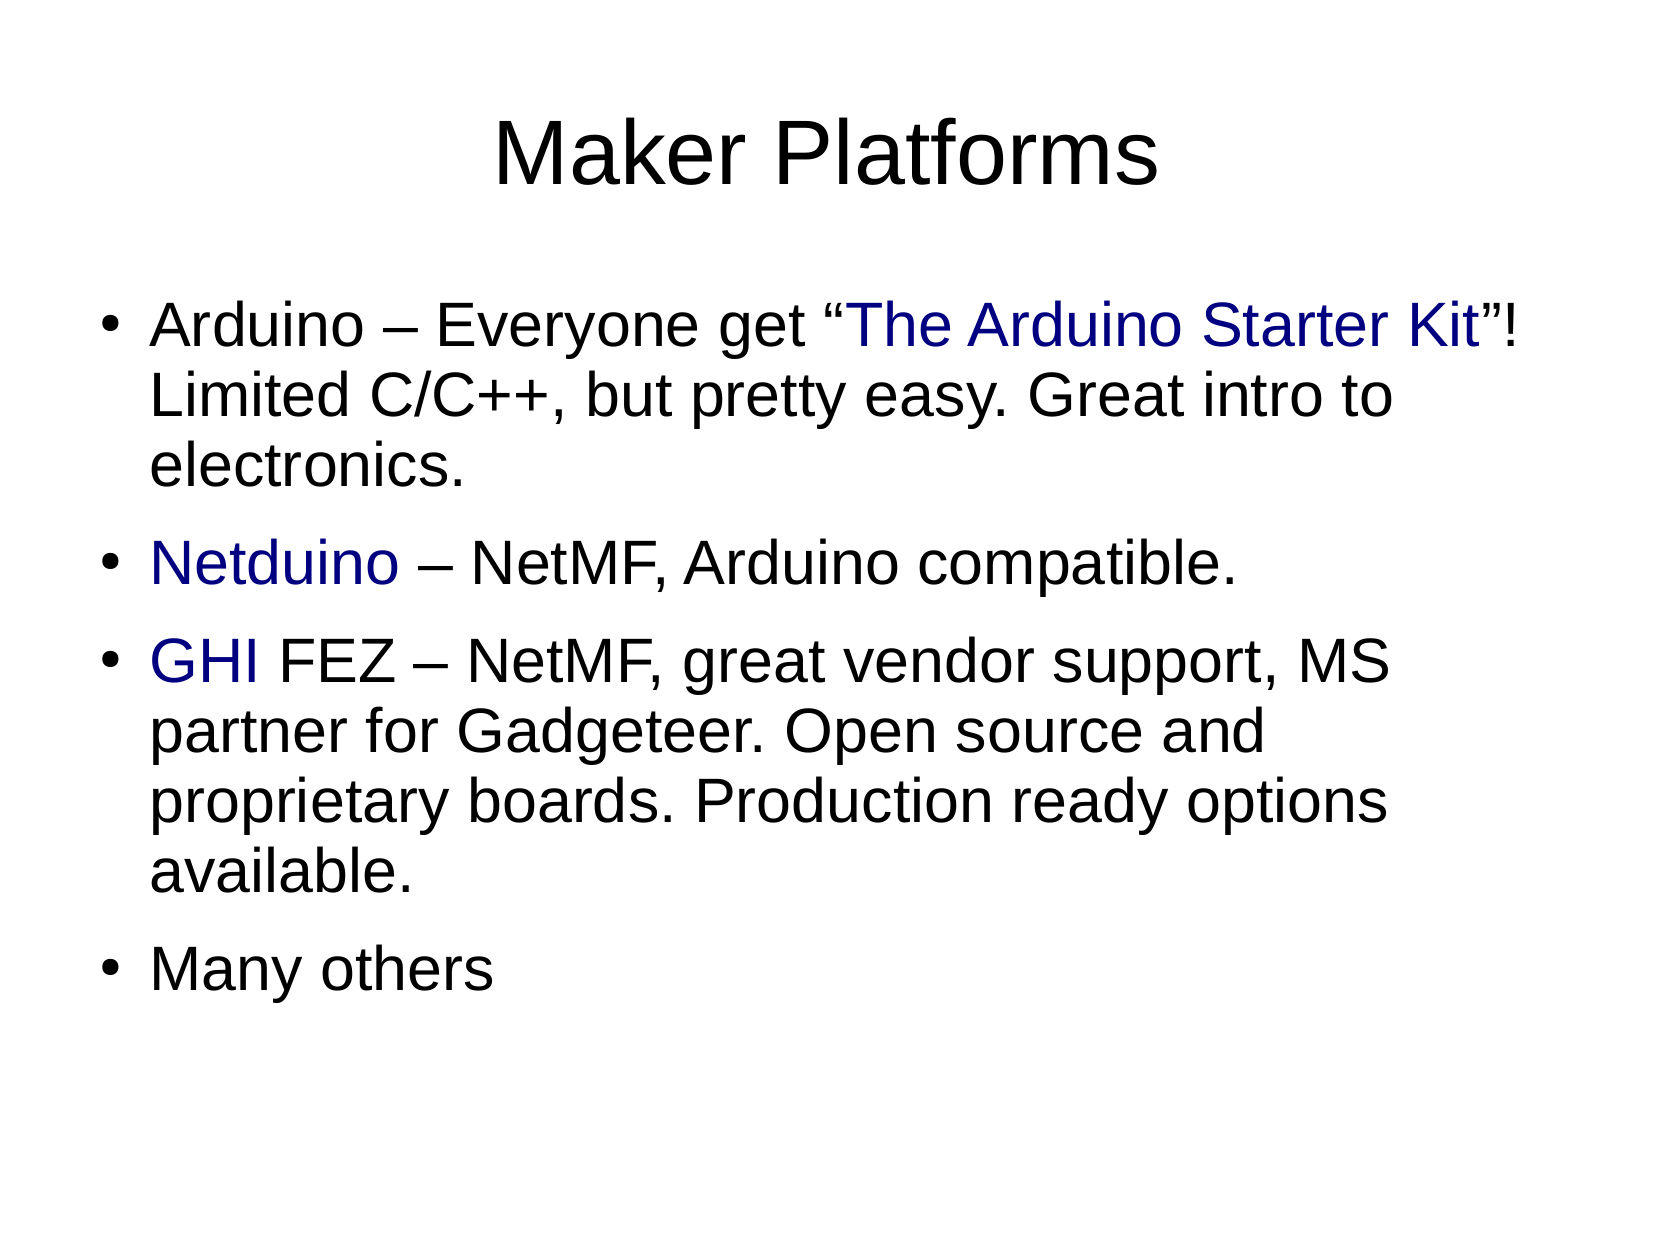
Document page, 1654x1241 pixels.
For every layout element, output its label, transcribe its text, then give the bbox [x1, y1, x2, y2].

list Arduino – Everyone get “The Arduino Starter Kit”! Limited C/C++, but pretty easy. Great intro to electronics. Netduino – NetMF, Arduino compatible. GHI FEZ – NetMF, great vendor support, MS partner for Gadgeteer. Open source and proprietary boards. Production ready options available. Many others [82, 290, 1571, 1010]
title Maker Platforms [82, 49, 1571, 257]
